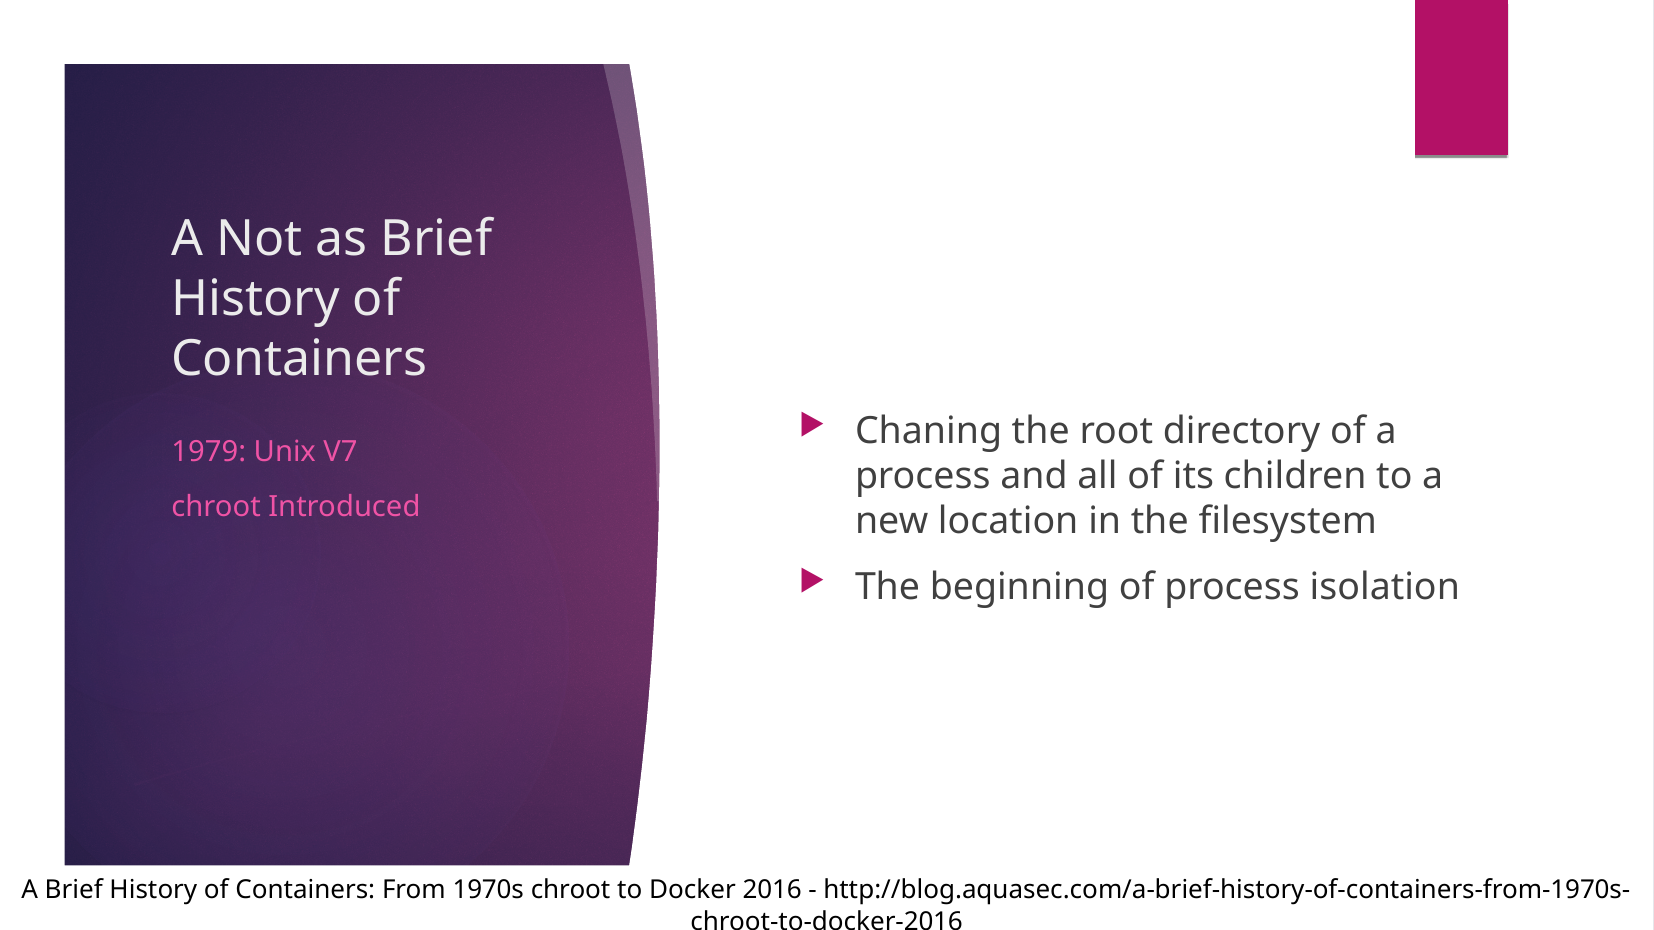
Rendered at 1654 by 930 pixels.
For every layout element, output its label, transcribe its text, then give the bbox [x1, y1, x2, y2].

picture [65, 64, 658, 865]
title A Not as Brief History of Containers [156, 175, 536, 393]
text_box A Brief History of Containers: From 1970s chroot to Docker 2016 - http://blog.aquasec.com/a-brief-history-of-containers-from-1970s-chroot-to-docker-2016 [0, 865, 1653, 930]
list 1979: Unix V7 chroot Introduced [156, 424, 536, 817]
list Chaning the root directory of a process and all of its children to a new location in the filesystem The beginning of process isolation [783, 196, 1488, 817]
